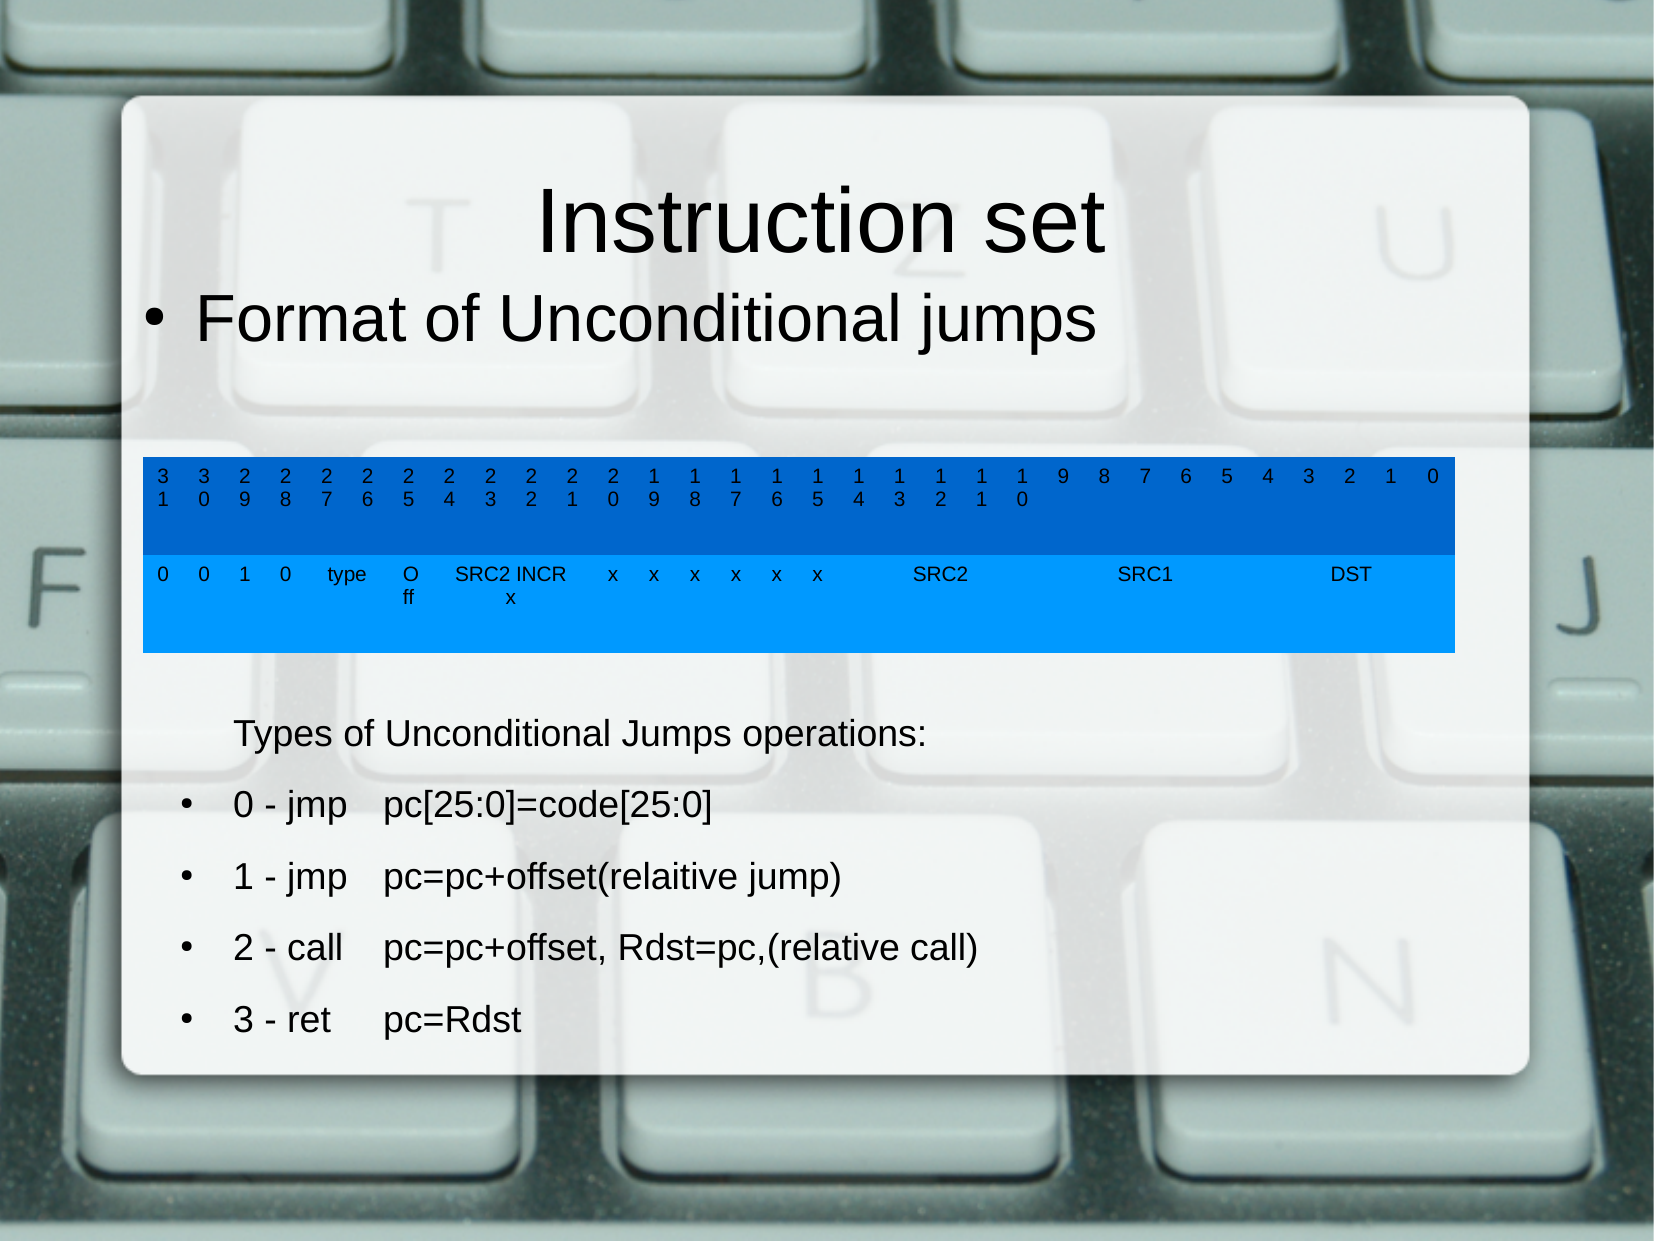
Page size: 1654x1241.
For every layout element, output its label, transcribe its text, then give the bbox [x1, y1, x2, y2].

table_cell SRC2 INCR x [429, 555, 593, 653]
table_header 31 [143, 457, 183, 555]
table_header 19 [634, 457, 675, 555]
table_header 9 [1043, 457, 1084, 555]
table_header 7 [1125, 457, 1166, 555]
table_header 6 [1166, 457, 1207, 555]
table_header 30 [183, 457, 224, 555]
table_cell x [593, 555, 634, 653]
table_header 14 [838, 457, 879, 555]
table_cell x [797, 555, 838, 653]
table_cell x [756, 555, 797, 653]
table_header 25 [388, 457, 429, 555]
table_header 17 [716, 457, 756, 555]
picture [0, 0, 1654, 1241]
table_cell 1 [224, 555, 265, 653]
title Instruction set [135, 125, 1506, 318]
table_cell 0 [143, 555, 183, 653]
table_cell x [716, 555, 756, 653]
table_cell SRC1 [1043, 555, 1248, 653]
table_header 29 [224, 457, 265, 555]
table_cell DST [1248, 555, 1455, 653]
table_header 5 [1207, 457, 1248, 555]
table_header 8 [1084, 457, 1125, 555]
table_header 11 [961, 457, 1002, 555]
table_header 22 [511, 457, 552, 555]
table_cell 0 [265, 555, 306, 653]
table_header 2 [1329, 457, 1370, 555]
table_header 16 [756, 457, 797, 555]
table_header 3 [1288, 457, 1329, 555]
table_cell Off [388, 555, 429, 653]
table_header 15 [797, 457, 838, 555]
table_header 13 [879, 457, 920, 555]
table_header 0 [1411, 457, 1455, 555]
table_header 26 [347, 457, 388, 555]
table_header 18 [675, 457, 716, 555]
table_header 1 [1370, 457, 1411, 555]
table_header 24 [429, 457, 470, 555]
table_header 4 [1248, 457, 1288, 555]
table_cell type [306, 555, 388, 653]
table_header 20 [593, 457, 634, 555]
table_header 21 [552, 457, 593, 555]
list Types of Unconditional Jumps operations: 0 - jmp pc[25:0]=code[25:0] 1 - jmp pc=pc+offset(relaitive jump) 2 - call pc=pc+offset, Rdst=pc,(relative call) 3 - ret pc=Rdst [162, 712, 1501, 1051]
table_cell 0 [183, 555, 224, 653]
table_cell x [675, 555, 716, 653]
table_header 27 [306, 457, 347, 555]
table_cell SRC2 [838, 555, 1043, 653]
table_cell x [634, 555, 675, 653]
table_header 10 [1002, 457, 1043, 555]
table_header 23 [470, 457, 511, 555]
list Format of Unconditional jumps [124, 281, 1463, 413]
table_header 12 [920, 457, 961, 555]
table_header 28 [265, 457, 306, 555]
